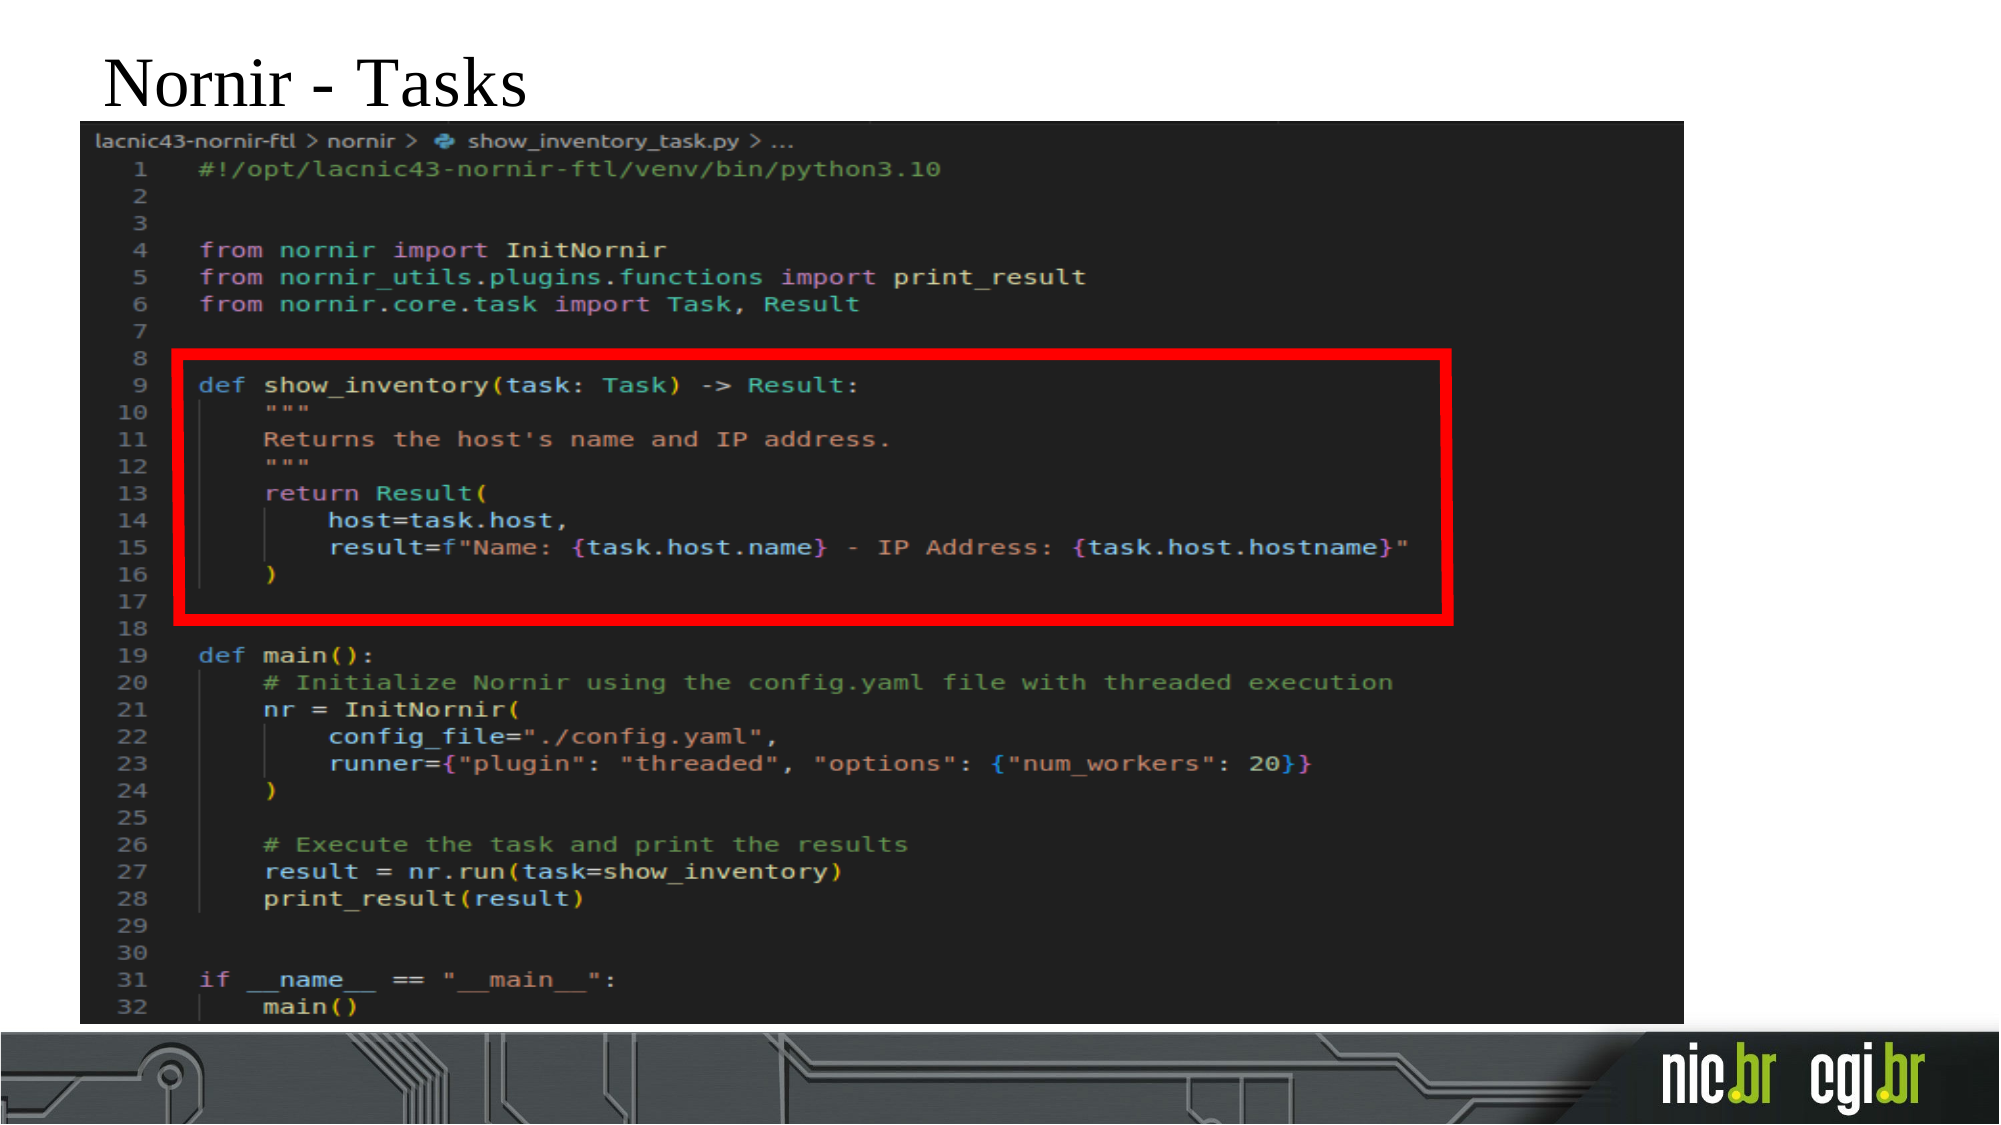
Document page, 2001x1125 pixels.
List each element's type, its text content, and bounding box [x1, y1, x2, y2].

title Nornir - Tasks [78, 36, 1923, 122]
picture [0, 0, 1999, 1124]
text_box [177, 354, 1448, 621]
